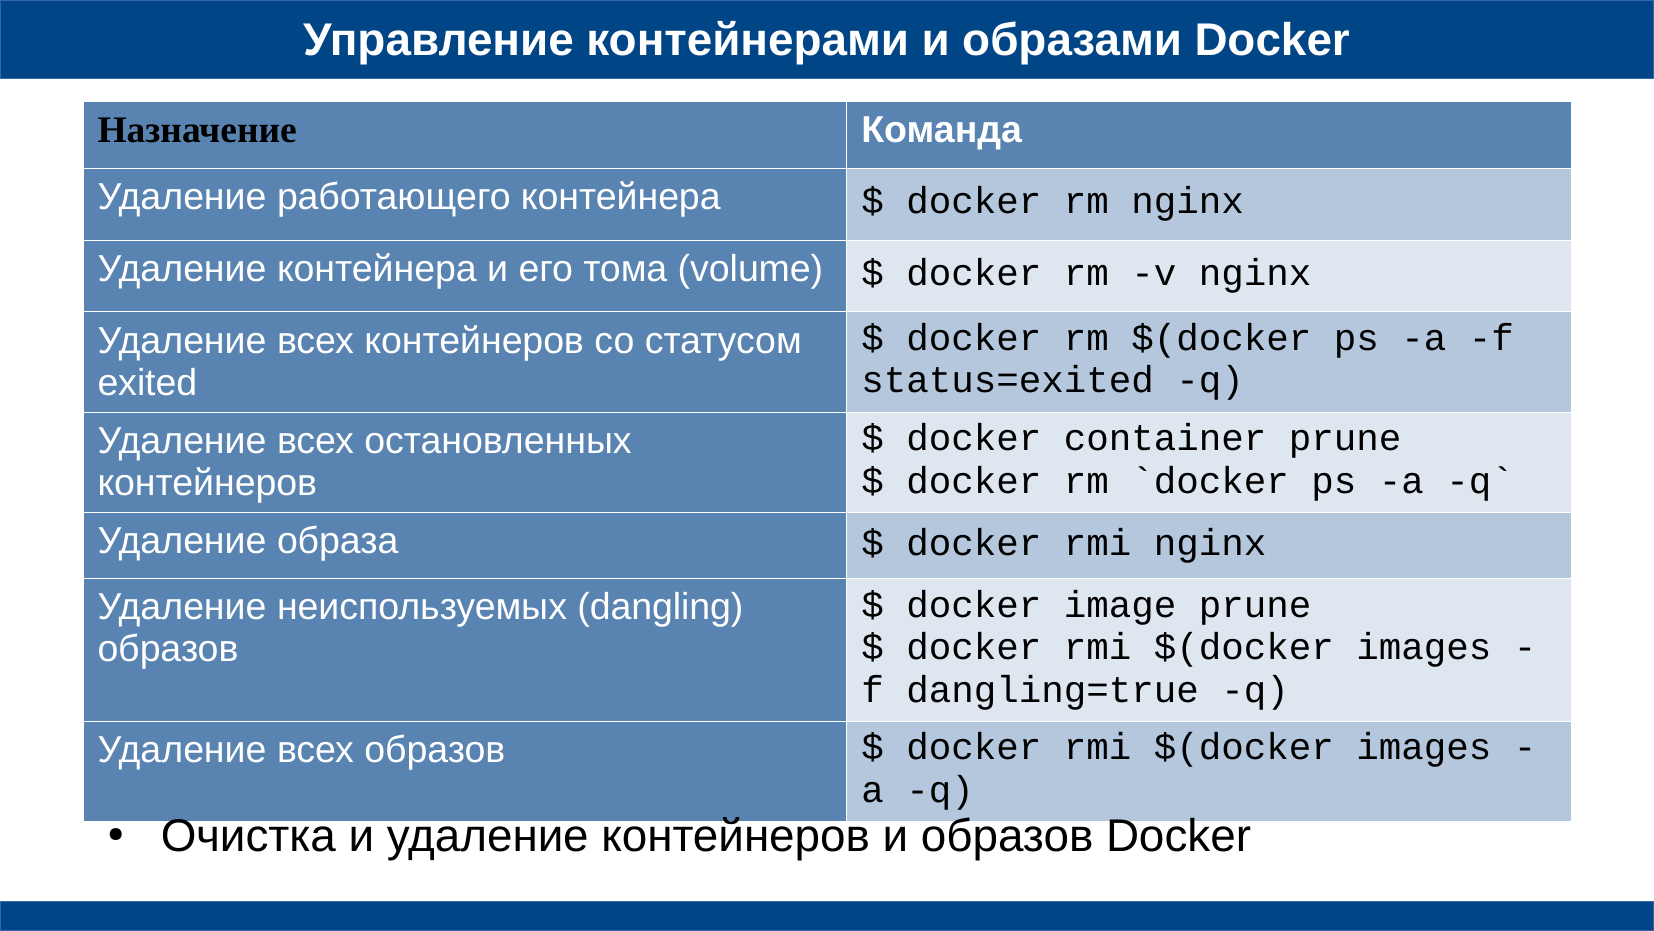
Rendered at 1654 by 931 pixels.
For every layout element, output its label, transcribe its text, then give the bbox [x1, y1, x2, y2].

table_cell $ docker rm -v nginx [847, 241, 1571, 311]
table_cell Удаление неиспользуемых (dangling) образов [84, 579, 846, 721]
table_header Команда [847, 102, 1571, 168]
table_header Назначение [84, 102, 846, 168]
table_cell Удаление всех контейнеров со статусом exited [84, 312, 846, 412]
table_cell Удаление работающего контейнера [84, 169, 846, 240]
title Управление контейнерами и образами Docker [0, 0, 1654, 79]
table_cell $ docker rm $(docker ps -a -f status=exited -q) [847, 312, 1571, 412]
table_cell Удаление образа [84, 513, 846, 578]
table_cell Удаление всех остановленных контейнеров [84, 413, 846, 512]
table_cell $ docker rmi $(docker images -a -q) [847, 722, 1571, 810]
table_cell Удаление контейнера и его тома (volume) [84, 241, 846, 311]
table_cell $ docker rm nginx [847, 169, 1571, 240]
list Очистка и удаление контейнеров и образов Docker [90, 810, 1579, 886]
table_cell Удаление всех образов [84, 722, 846, 821]
table_cell $ docker image prune $ docker rmi $(docker images -f dangling=true -q) [847, 579, 1571, 721]
table_cell $ docker rmi nginx [847, 513, 1571, 578]
table_cell $ docker container prune $ docker rm `docker ps -a -q` [847, 413, 1571, 512]
